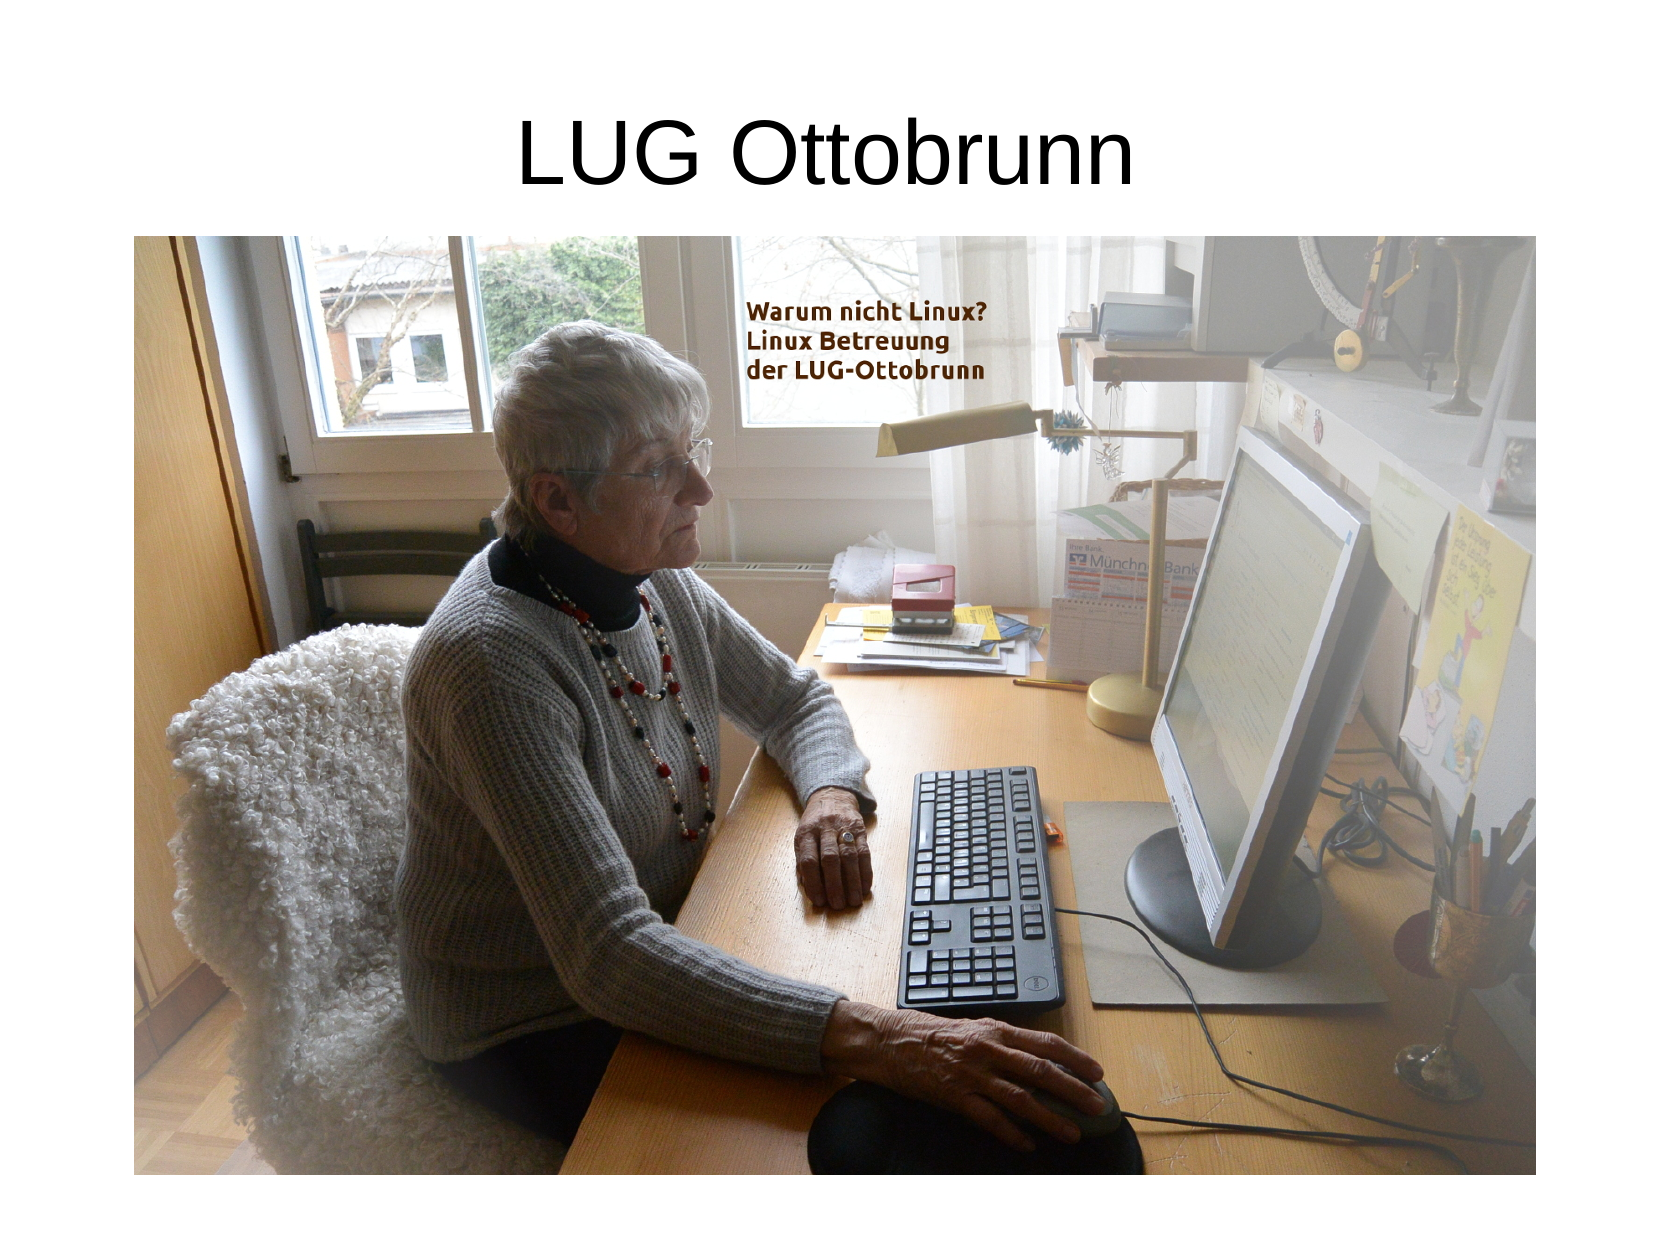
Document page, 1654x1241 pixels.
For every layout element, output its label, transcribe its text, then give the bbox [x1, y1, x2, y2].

title LUG Ottobrunn [82, 49, 1571, 257]
picture [134, 236, 1536, 1175]
